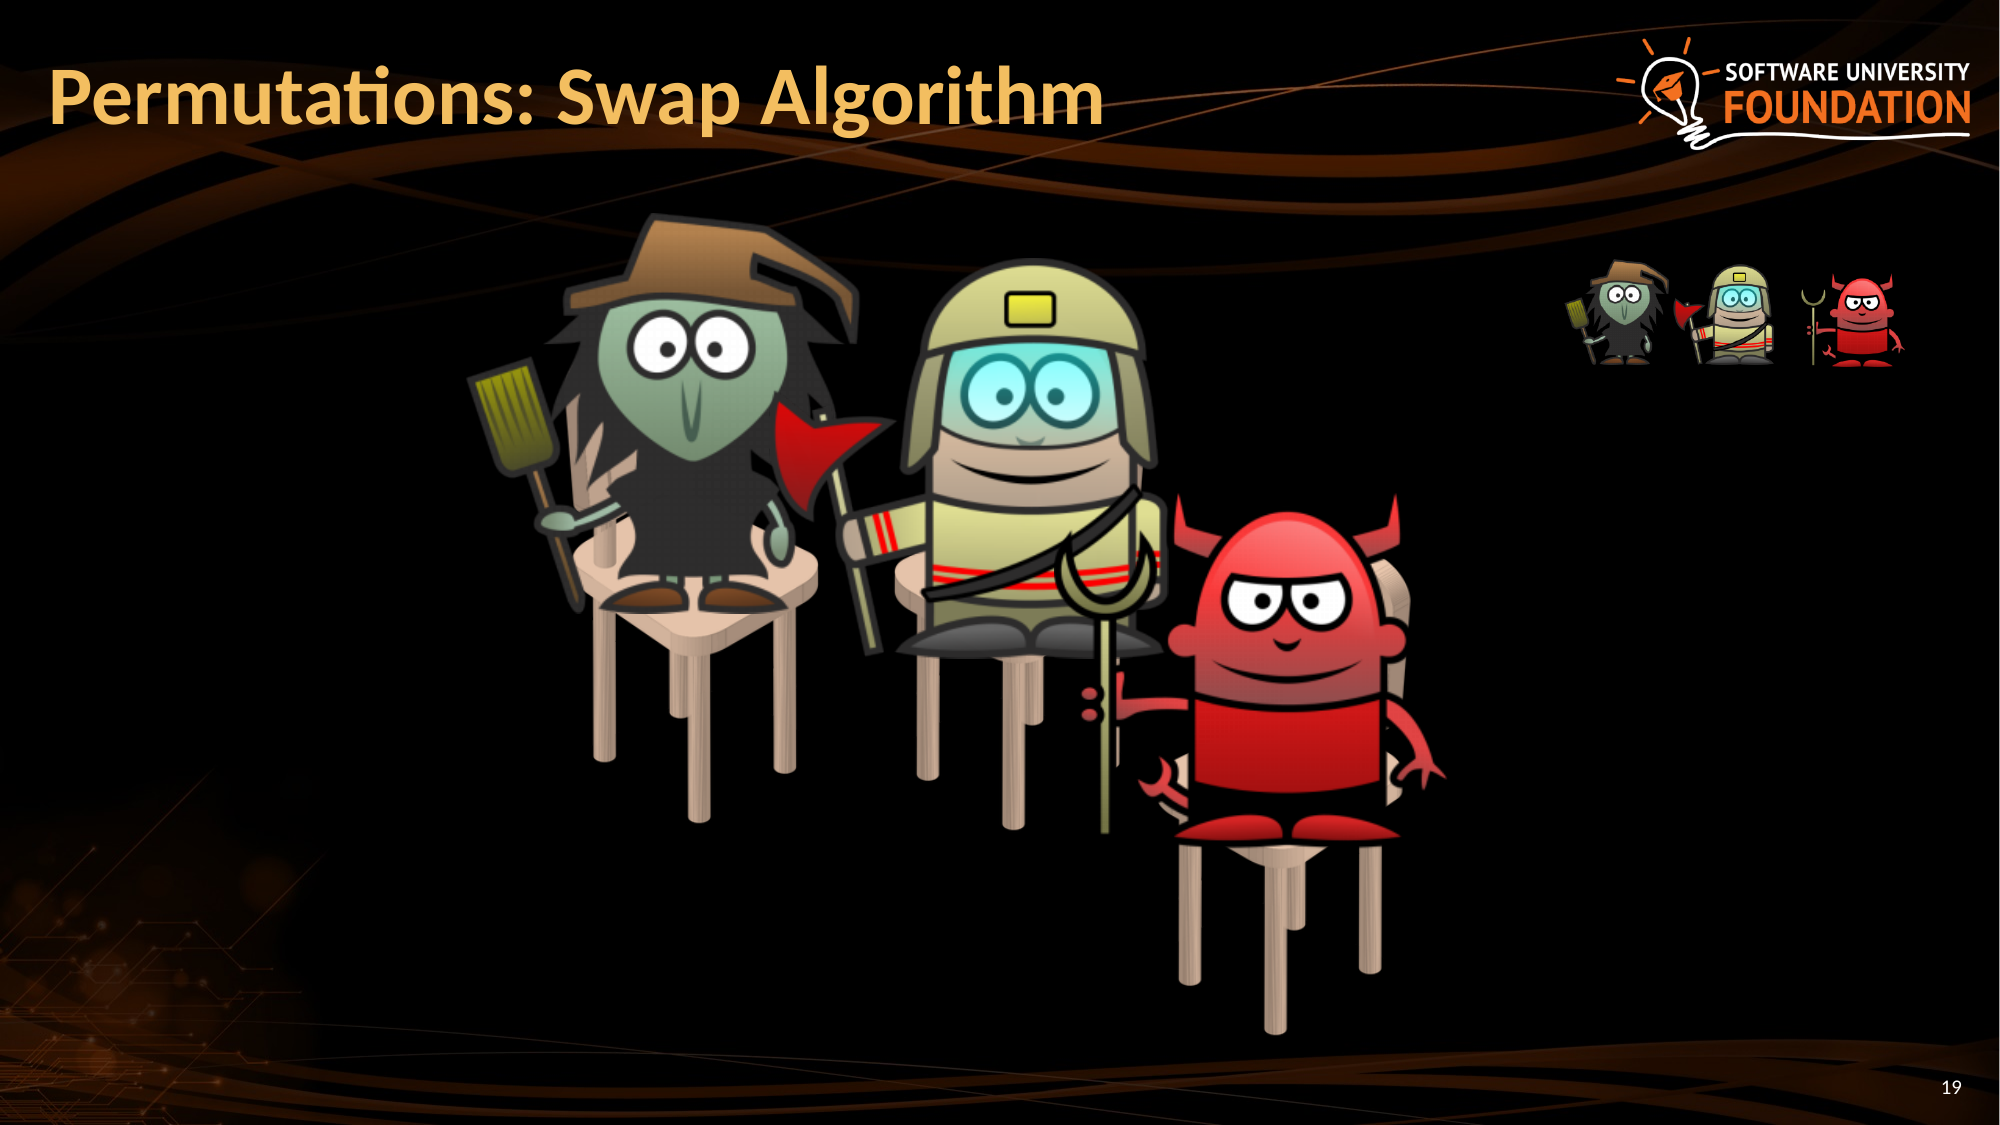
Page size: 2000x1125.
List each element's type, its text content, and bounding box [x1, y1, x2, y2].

title Permutations: Swap Algorithm [30, 6, 1602, 189]
slide_number <number> [1897, 1070, 1968, 1103]
picture [0, 0, 2000, 1125]
